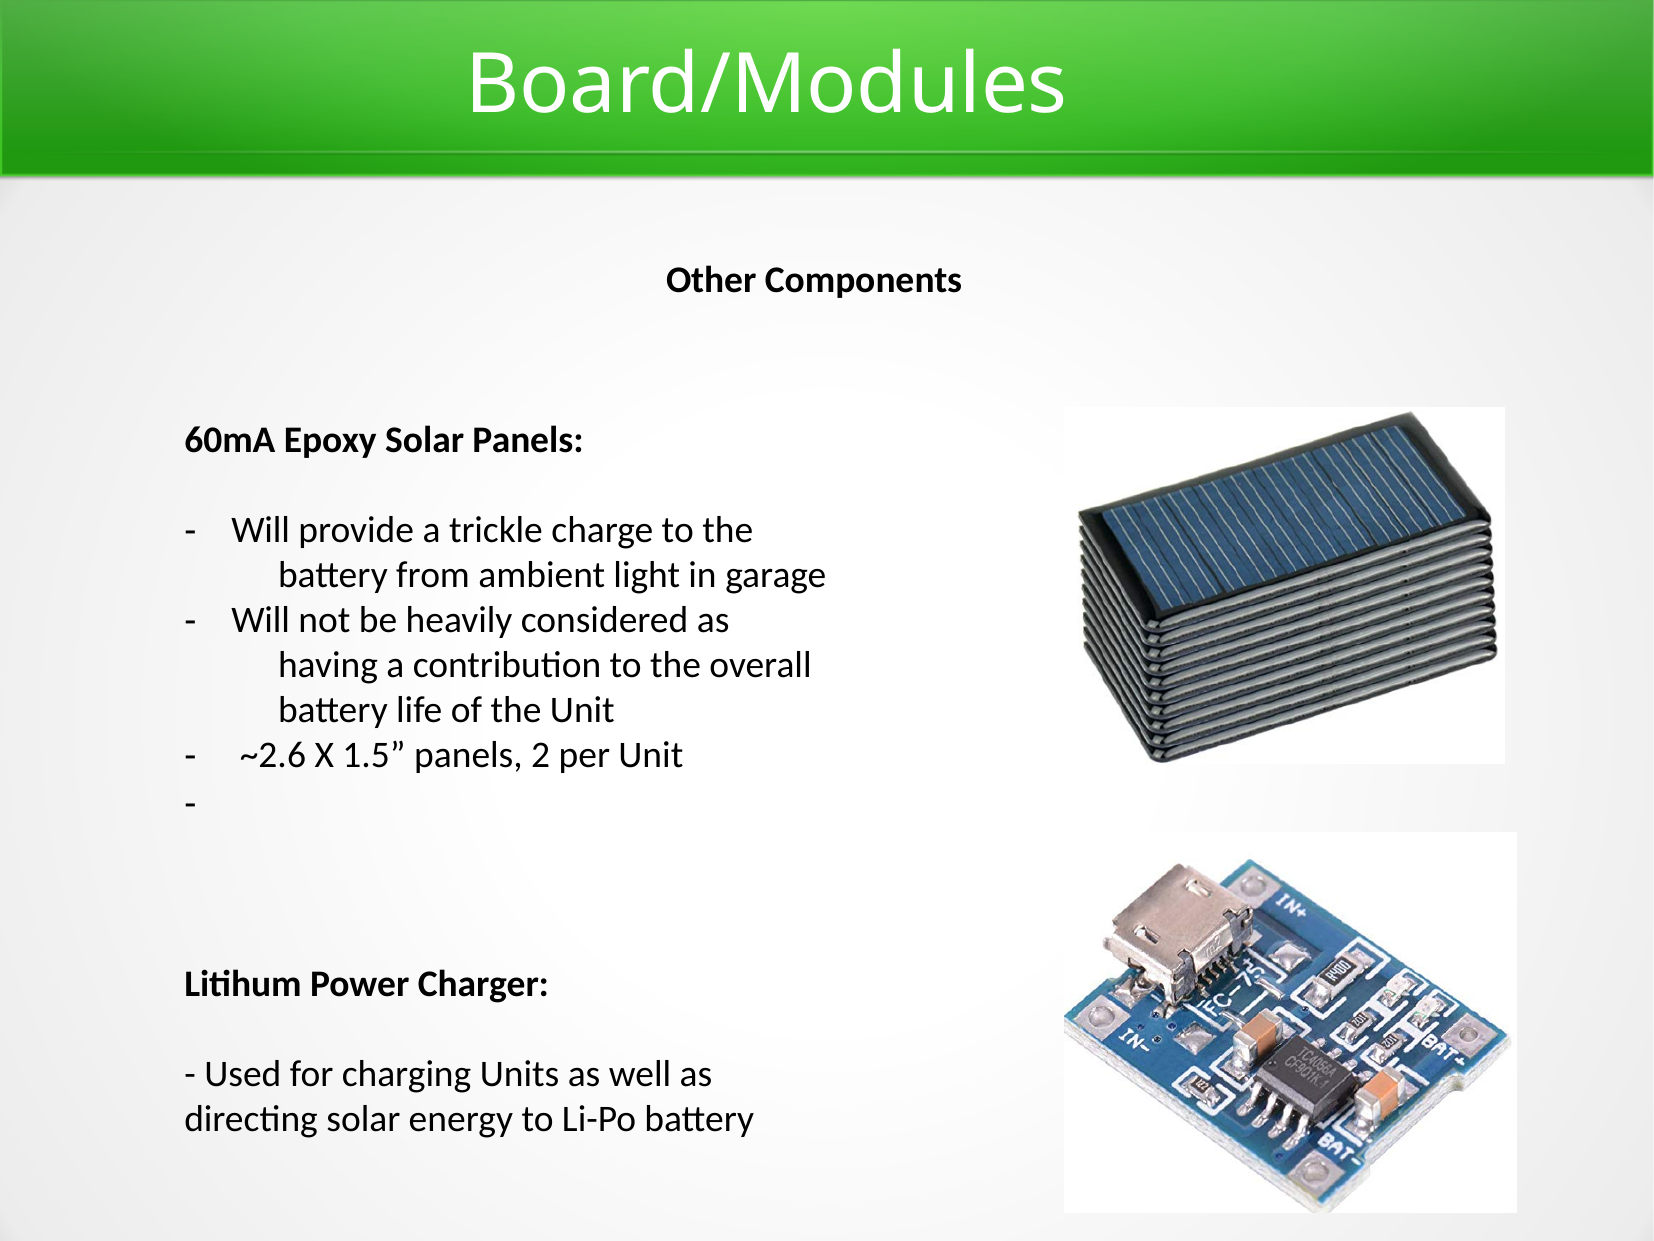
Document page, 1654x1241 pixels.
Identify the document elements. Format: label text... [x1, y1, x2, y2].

text_box 60mA Epoxy Solar Panels: Will provide a trickle charge to the battery from ambient light in garage Will not be heavily considered as having a contribution to the overall battery life of the Unit ~2.6 X 1.5” panels, 2 per Unit [169, 408, 844, 919]
text_box Board/Modules [450, 21, 1285, 151]
picture [0, 0, 1654, 1241]
text_box Other Components [651, 247, 1003, 353]
text_box Litihum Power Charger: - Used for charging Units as well as directing solar energy to Li-Po battery [169, 951, 827, 1192]
